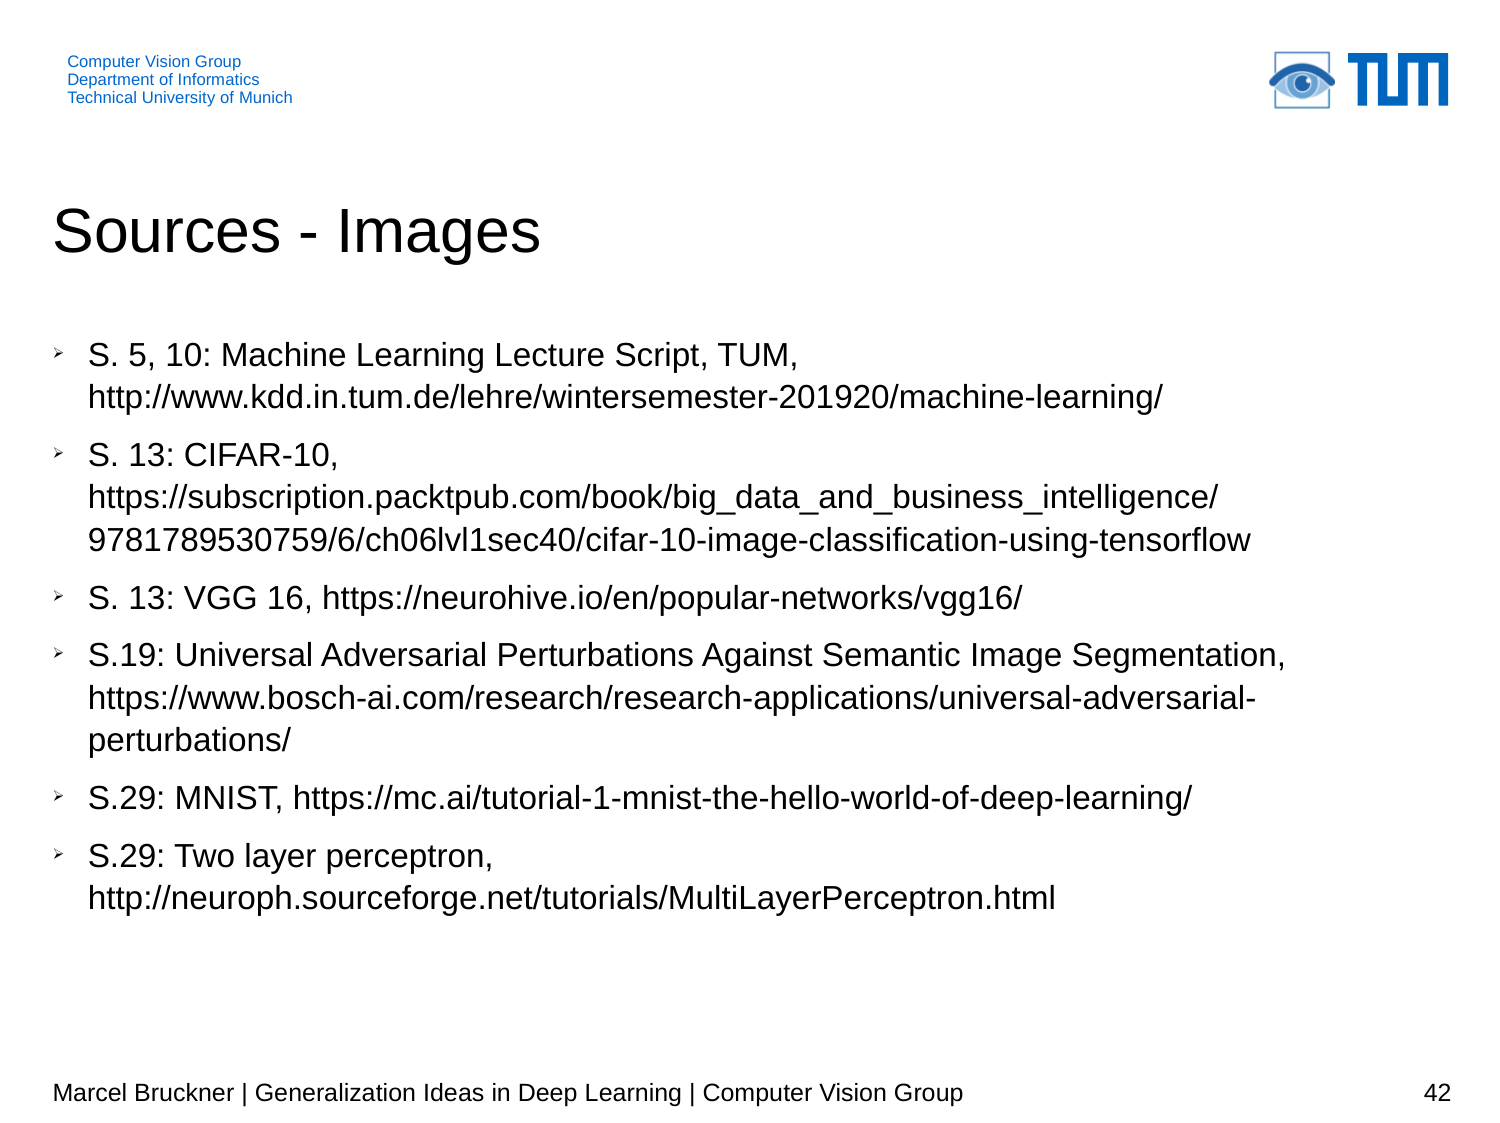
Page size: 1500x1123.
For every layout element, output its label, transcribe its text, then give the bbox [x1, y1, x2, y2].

picture [1269, 47, 1335, 113]
title Sources - Images [52, 195, 1453, 266]
list S. 5, 10: Machine Learning Lecture Script, TUM, http://www.kdd.in.tum.de/lehre/wintersemester-201920/machine-learning/ S. 13: CIFAR-10, https://subscription.packtpub.com/book/big_data_and_business_intelligence/9781789530759/6/ch06lvl1sec40/cifar-10-image-classification-using-tensorflow S. 13: VGG 16, https://neurohive.io/en/popular-networks/vgg16/ S.19: Universal Adversarial Perturbations Against Semantic Image Segmentation, https://www.bosch-ai.com/research/research-applications/universal-adversarial-perturbations/ S.29: MNIST, https://mc.ai/tutorial-1-mnist-the-hello-world-of-deep-learning/ S.29: Two layer perceptron, http://neuroph.sourceforge.net/tutorials/MultiLayerPerceptron.html [52, 330, 1453, 917]
